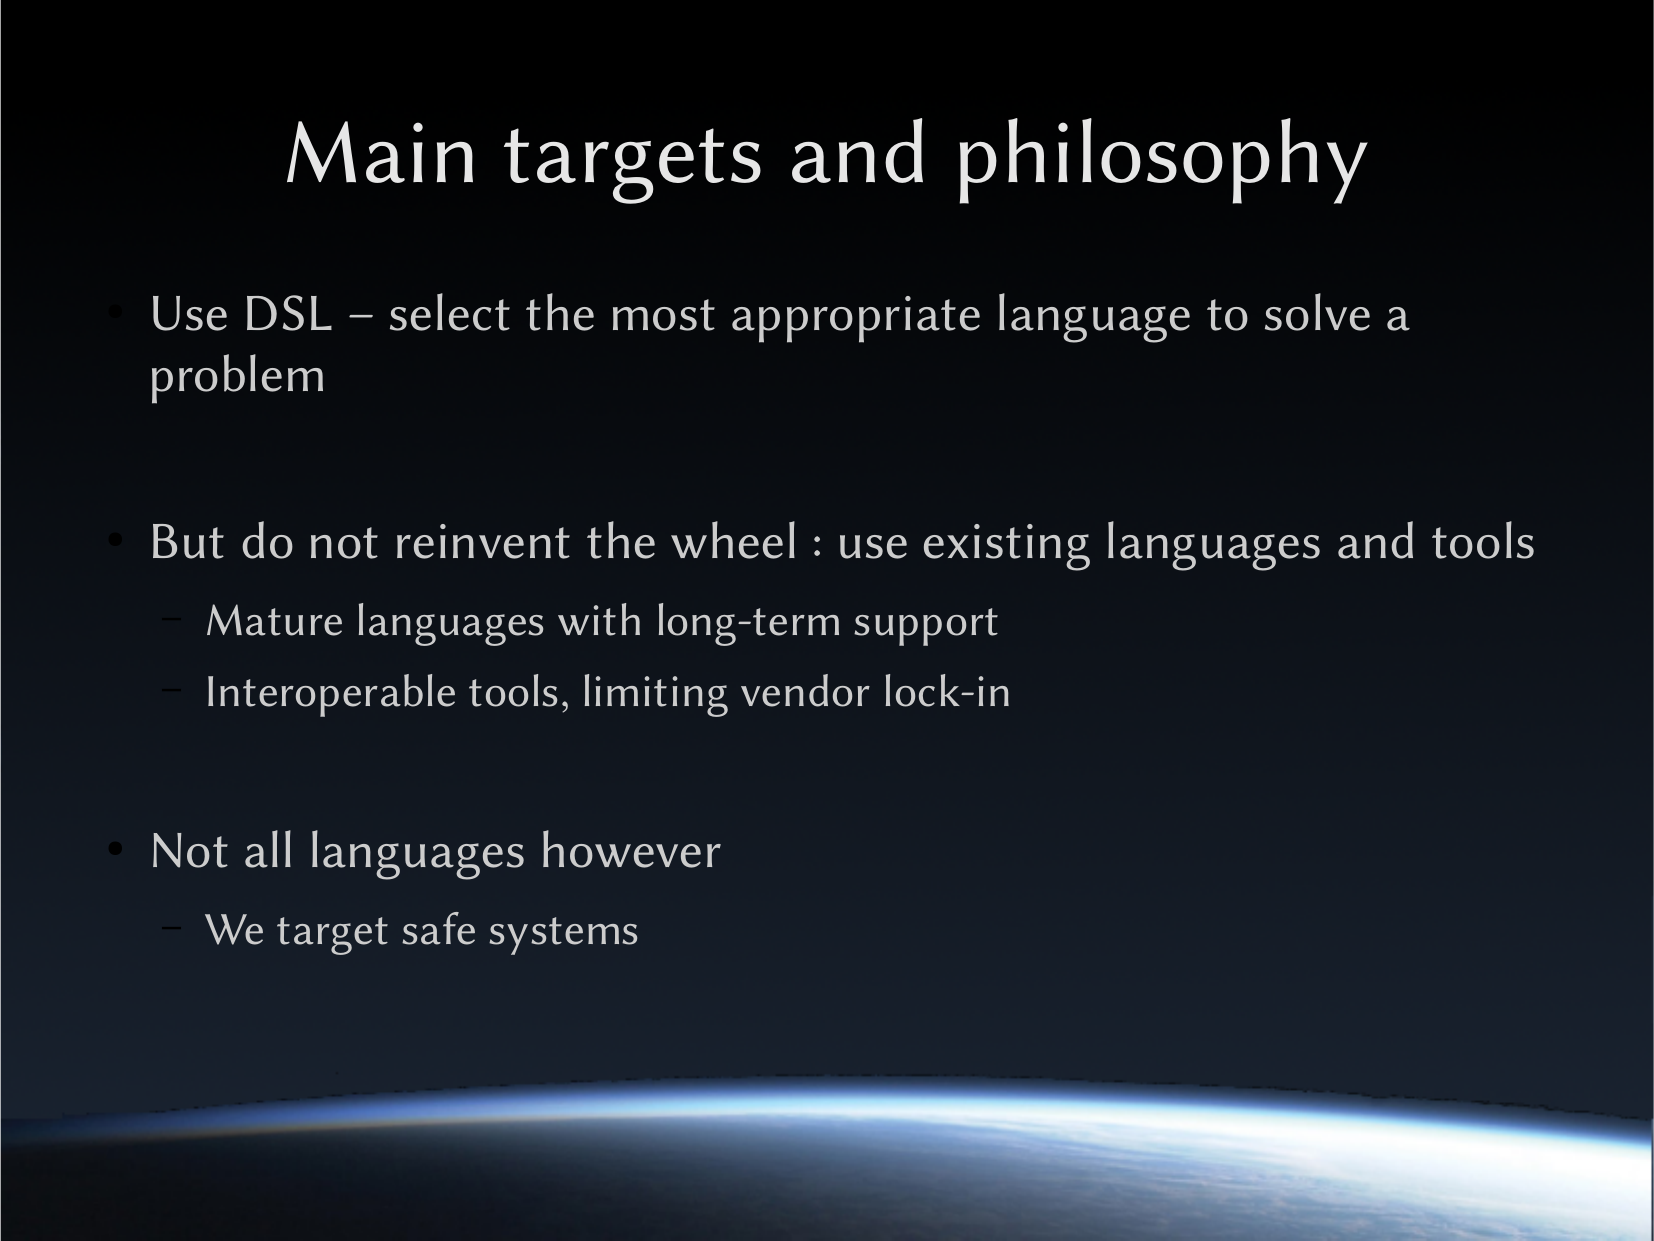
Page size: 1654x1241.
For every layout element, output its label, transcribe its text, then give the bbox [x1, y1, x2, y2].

picture [0, 0, 1654, 1241]
list Use DSL – select the most appropriate language to solve a problem But do not reinvent the wheel : use existing languages and tools Mature languages with long-term support Interoperable tools, limiting vendor lock-in Not all languages however We target safe systems [92, 283, 1548, 969]
title Main targets and philosophy [82, 49, 1571, 257]
